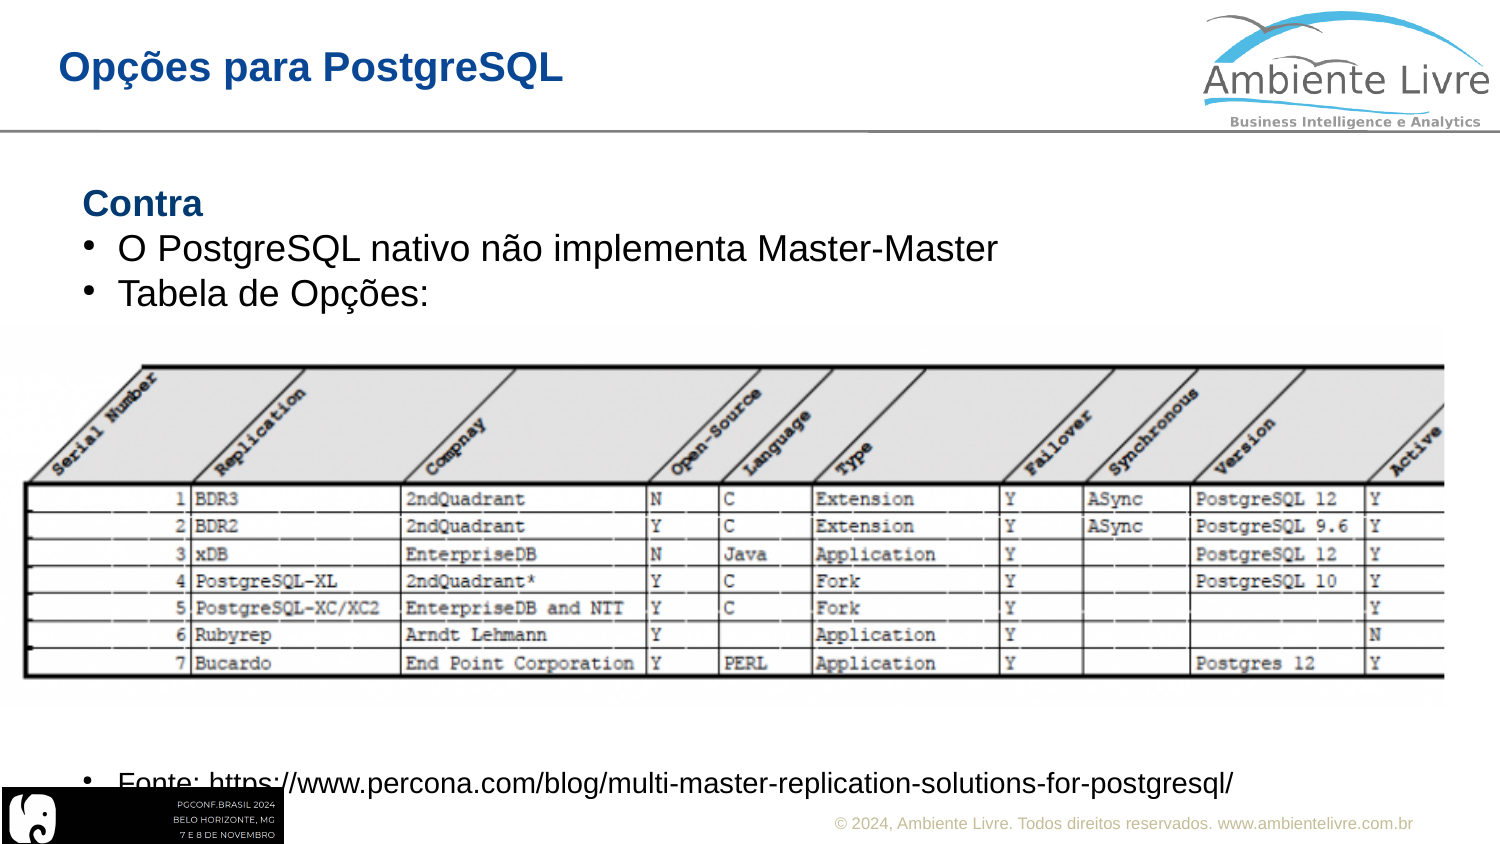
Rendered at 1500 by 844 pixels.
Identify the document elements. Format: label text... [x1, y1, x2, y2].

text_box Contra O PostgreSQL nativo não implementa Master-Master Tabela de Opções: Fonte: https://www.percona.com/blog/multi-master-replication-solutions-for-postgresql/ [67, 709, 1382, 807]
title Opções para PostgreSQL [43, 8, 1127, 129]
picture [0, 324, 1445, 709]
picture [2, 787, 284, 844]
picture [1203, 11, 1489, 129]
text_box Contra O PostgreSQL nativo não implementa Master-Master Tabela de Opções: Fonte: https://www.percona.com/blog/multi-master-replication-solutions-for-postgresql/ [67, 171, 1382, 324]
